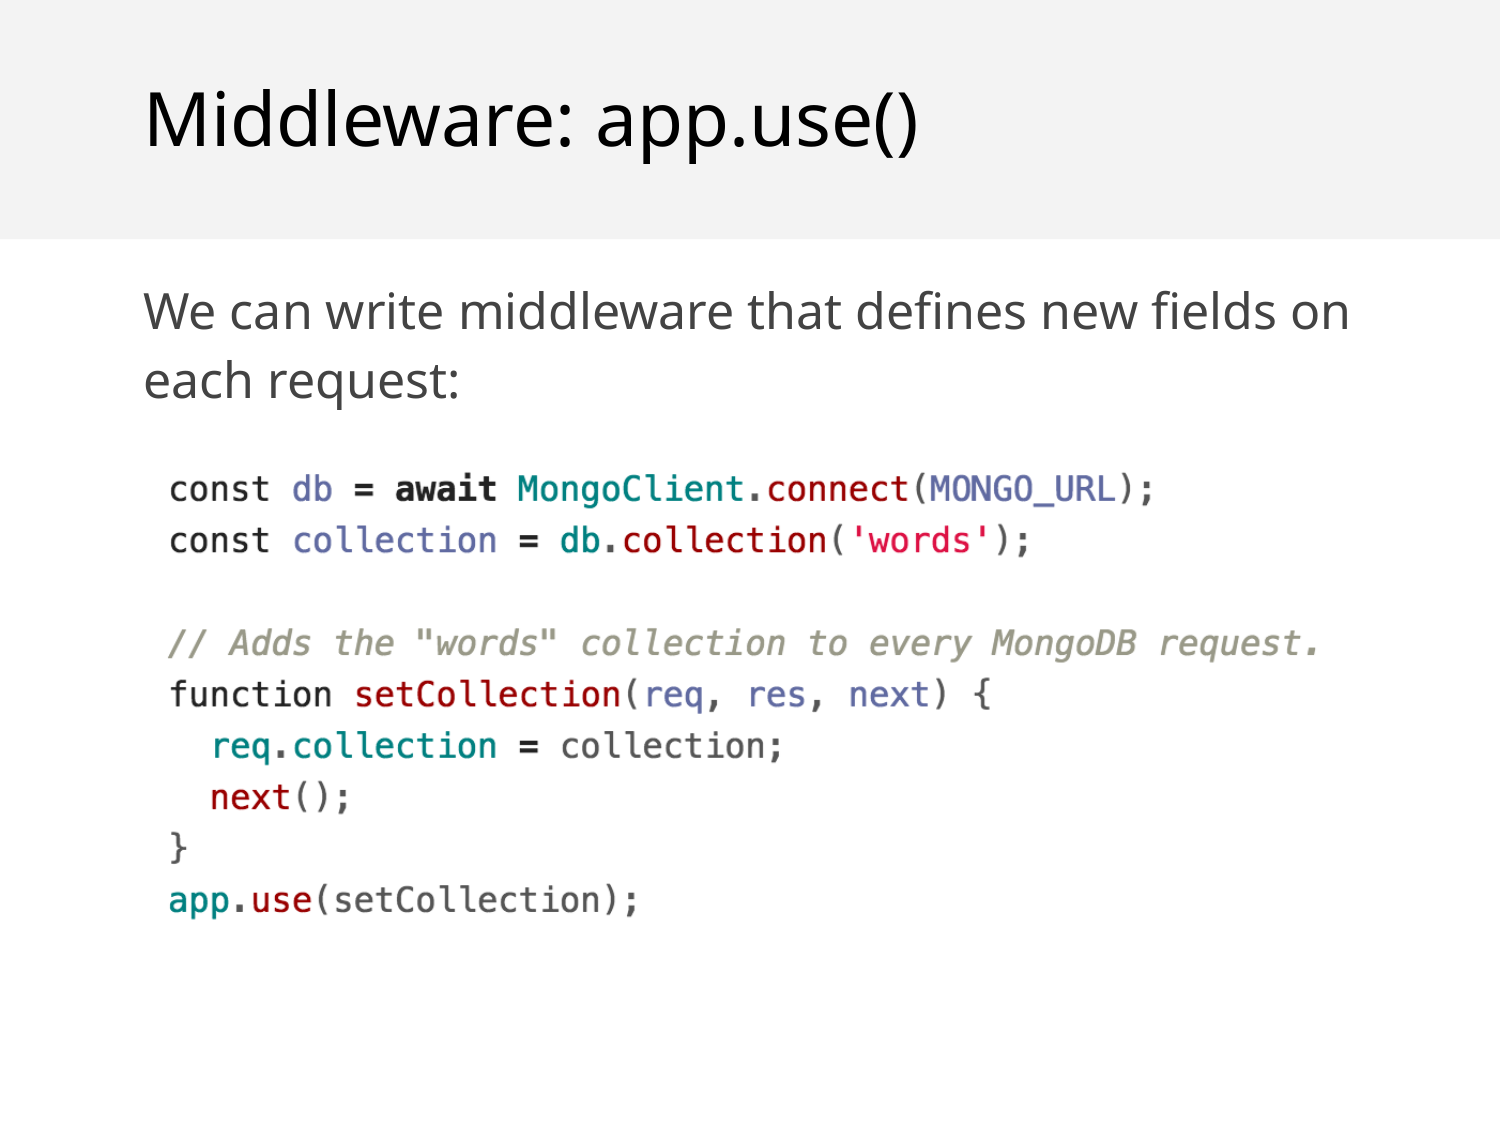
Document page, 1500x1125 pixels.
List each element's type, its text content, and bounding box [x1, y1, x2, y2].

picture [107, 471, 1329, 934]
list We can write middleware that defines new fields on each request: [128, 255, 1372, 651]
title Middleware: app.use() [128, 56, 1372, 183]
